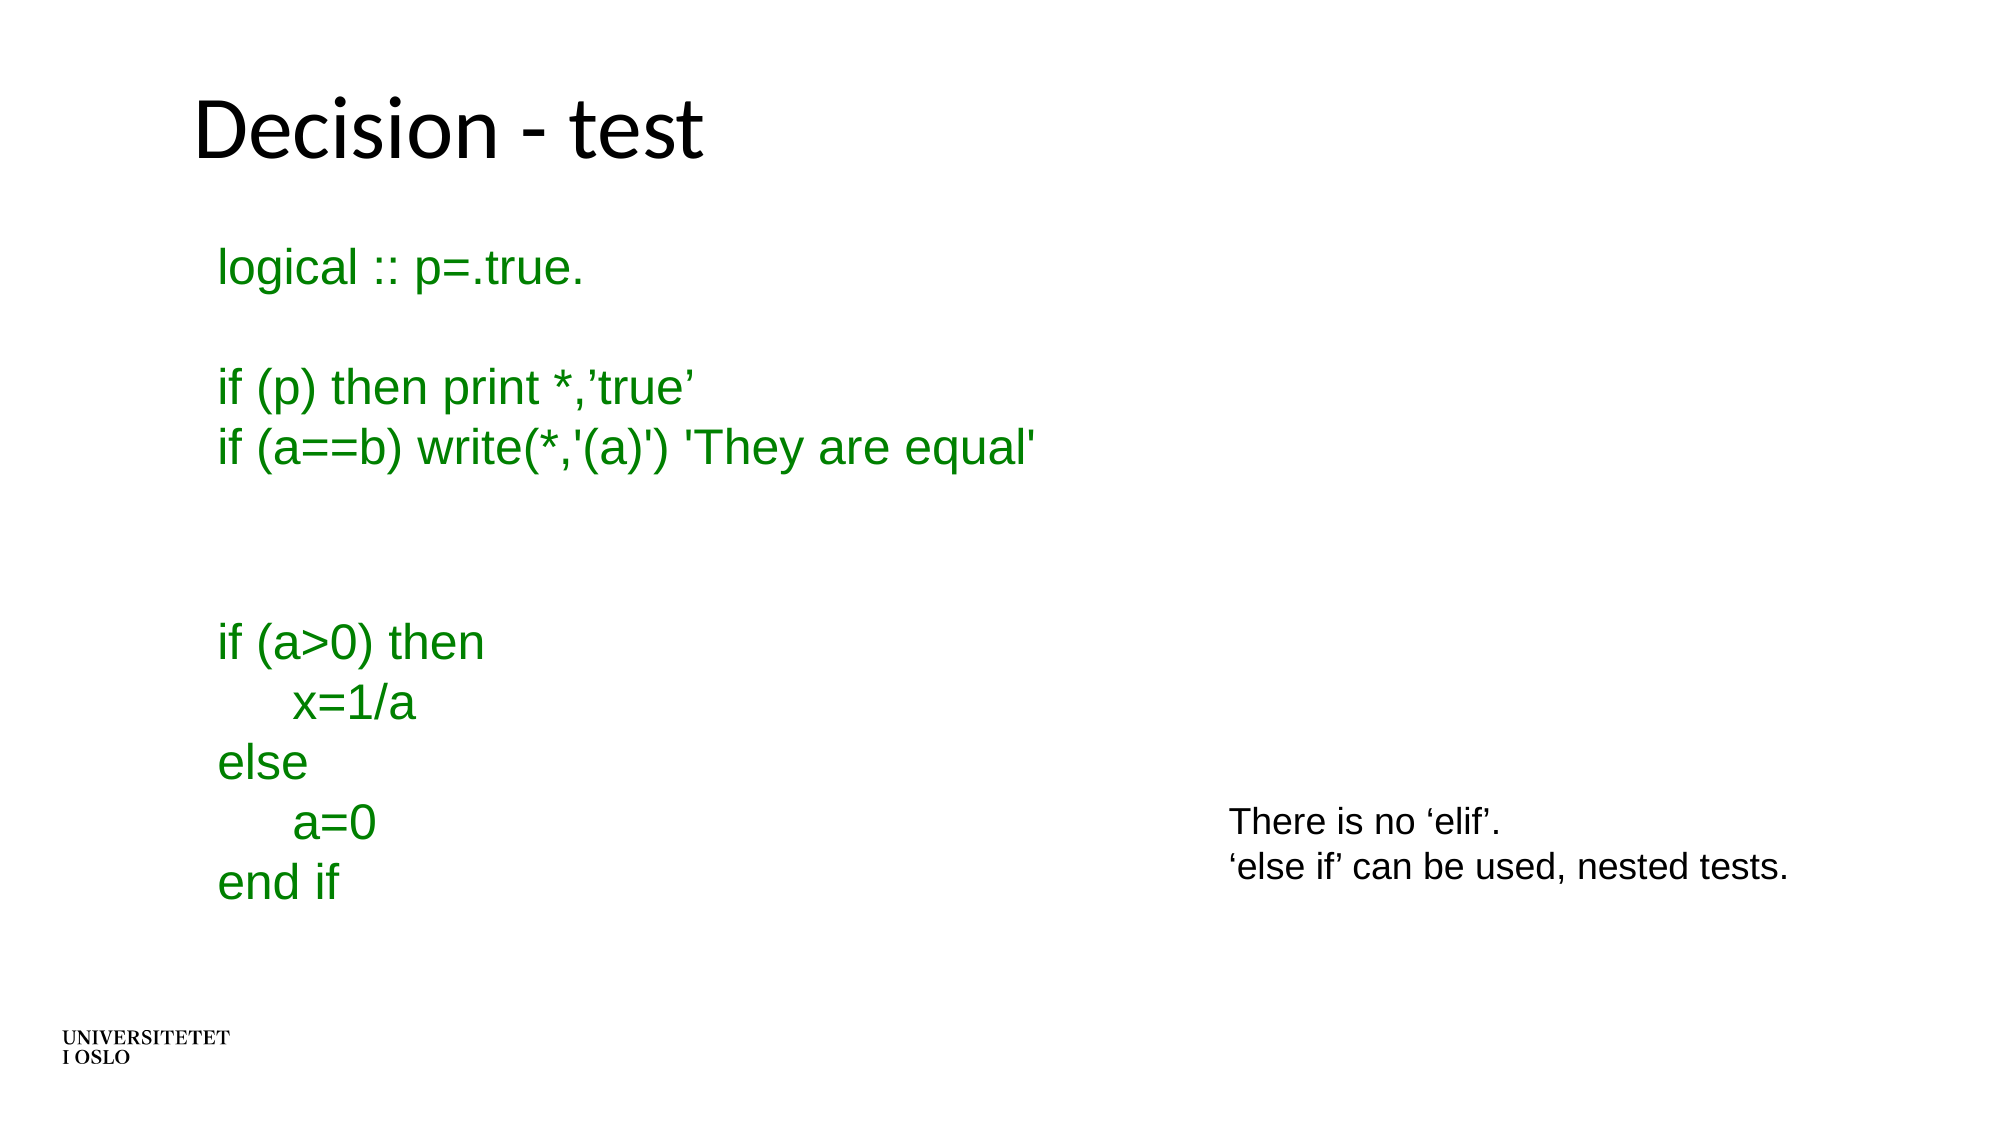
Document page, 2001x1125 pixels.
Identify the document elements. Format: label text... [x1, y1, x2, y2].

text_box Decision - test [173, 49, 1878, 164]
text_box logical :: p=.true. if (p) then print *,’true’ if (a==b) write(*,'(a)') 'They are equal' if (a>0) then x=1/a else a=0 end if [197, 214, 1067, 992]
picture [62, 1030, 230, 1064]
text_box There is no ‘elif’. ‘else if’ can be used, nested tests. [1213, 781, 1963, 966]
